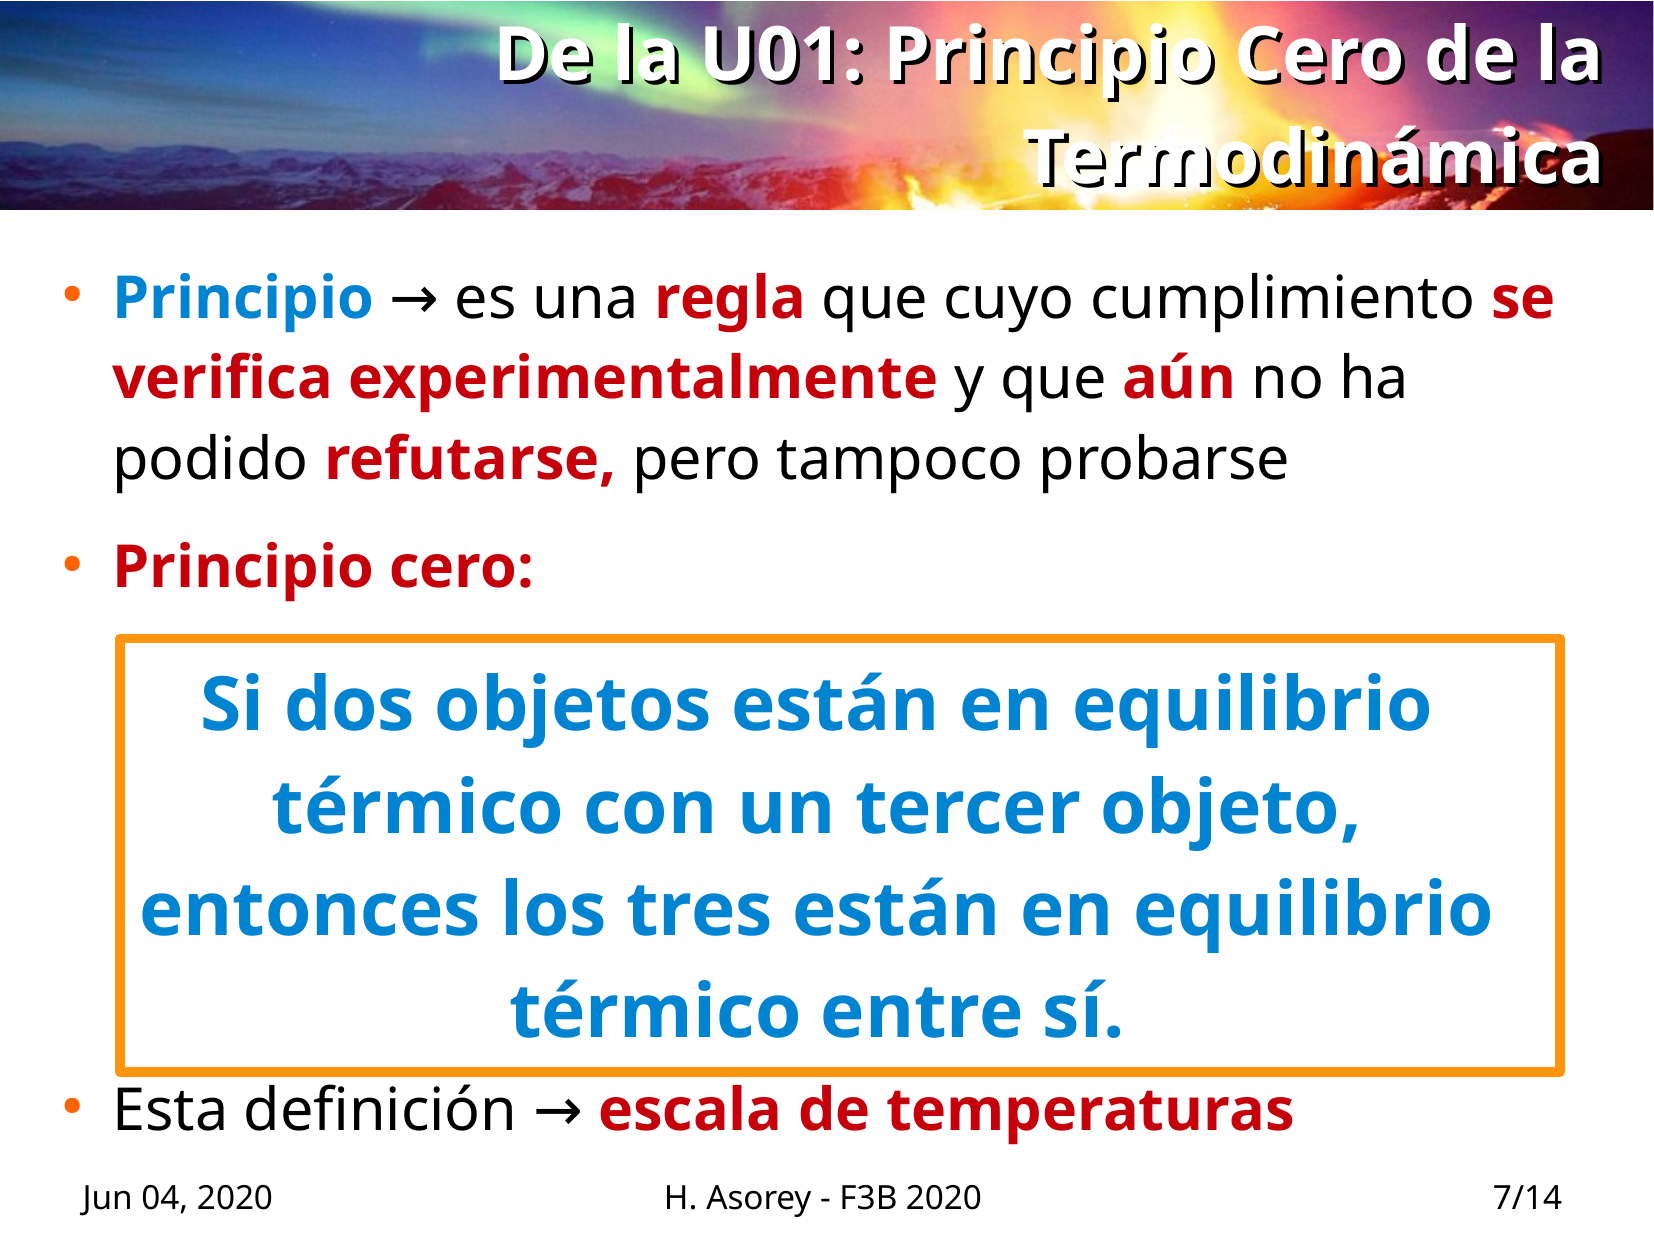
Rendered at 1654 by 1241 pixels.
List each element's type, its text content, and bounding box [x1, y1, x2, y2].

picture [0, 1, 1654, 210]
list Principio → es una regla que cuyo cumplimiento se verifica experimentalmente y que aún no ha podido refutarse, pero tampoco probarse Principio cero: Esta definición → escala de temperaturas [45, 255, 1606, 1156]
title De la U01: Principio Cero de la Termodinámica [45, 15, 1606, 191]
text_box Si dos objetos están en equilibrio térmico con un tercer objeto, entonces los tres están en equilibrio térmico entre sí. [120, 638, 1561, 963]
